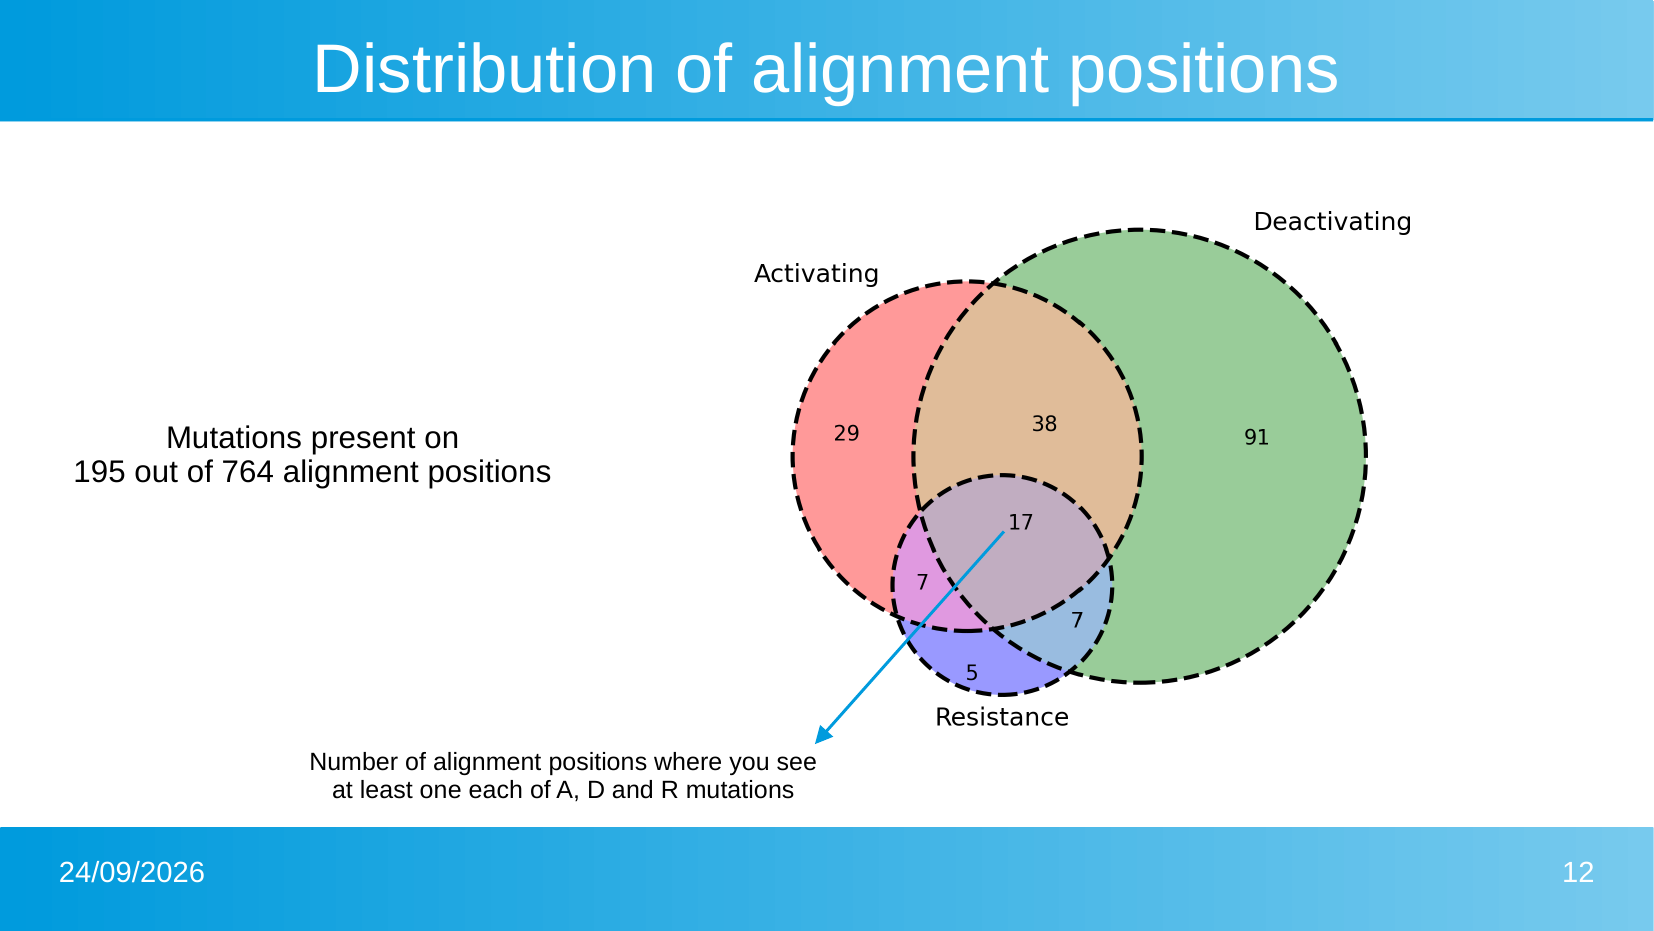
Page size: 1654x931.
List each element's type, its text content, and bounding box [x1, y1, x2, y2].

picture [732, 200, 1427, 733]
title Distribution of alignment positions [59, 29, 1595, 108]
text_box Number of alignment positions where you see at least one each of A, D and R mutations [288, 698, 839, 853]
text_box Mutations present on 195 out of 764 alignment positions [11, 377, 615, 532]
